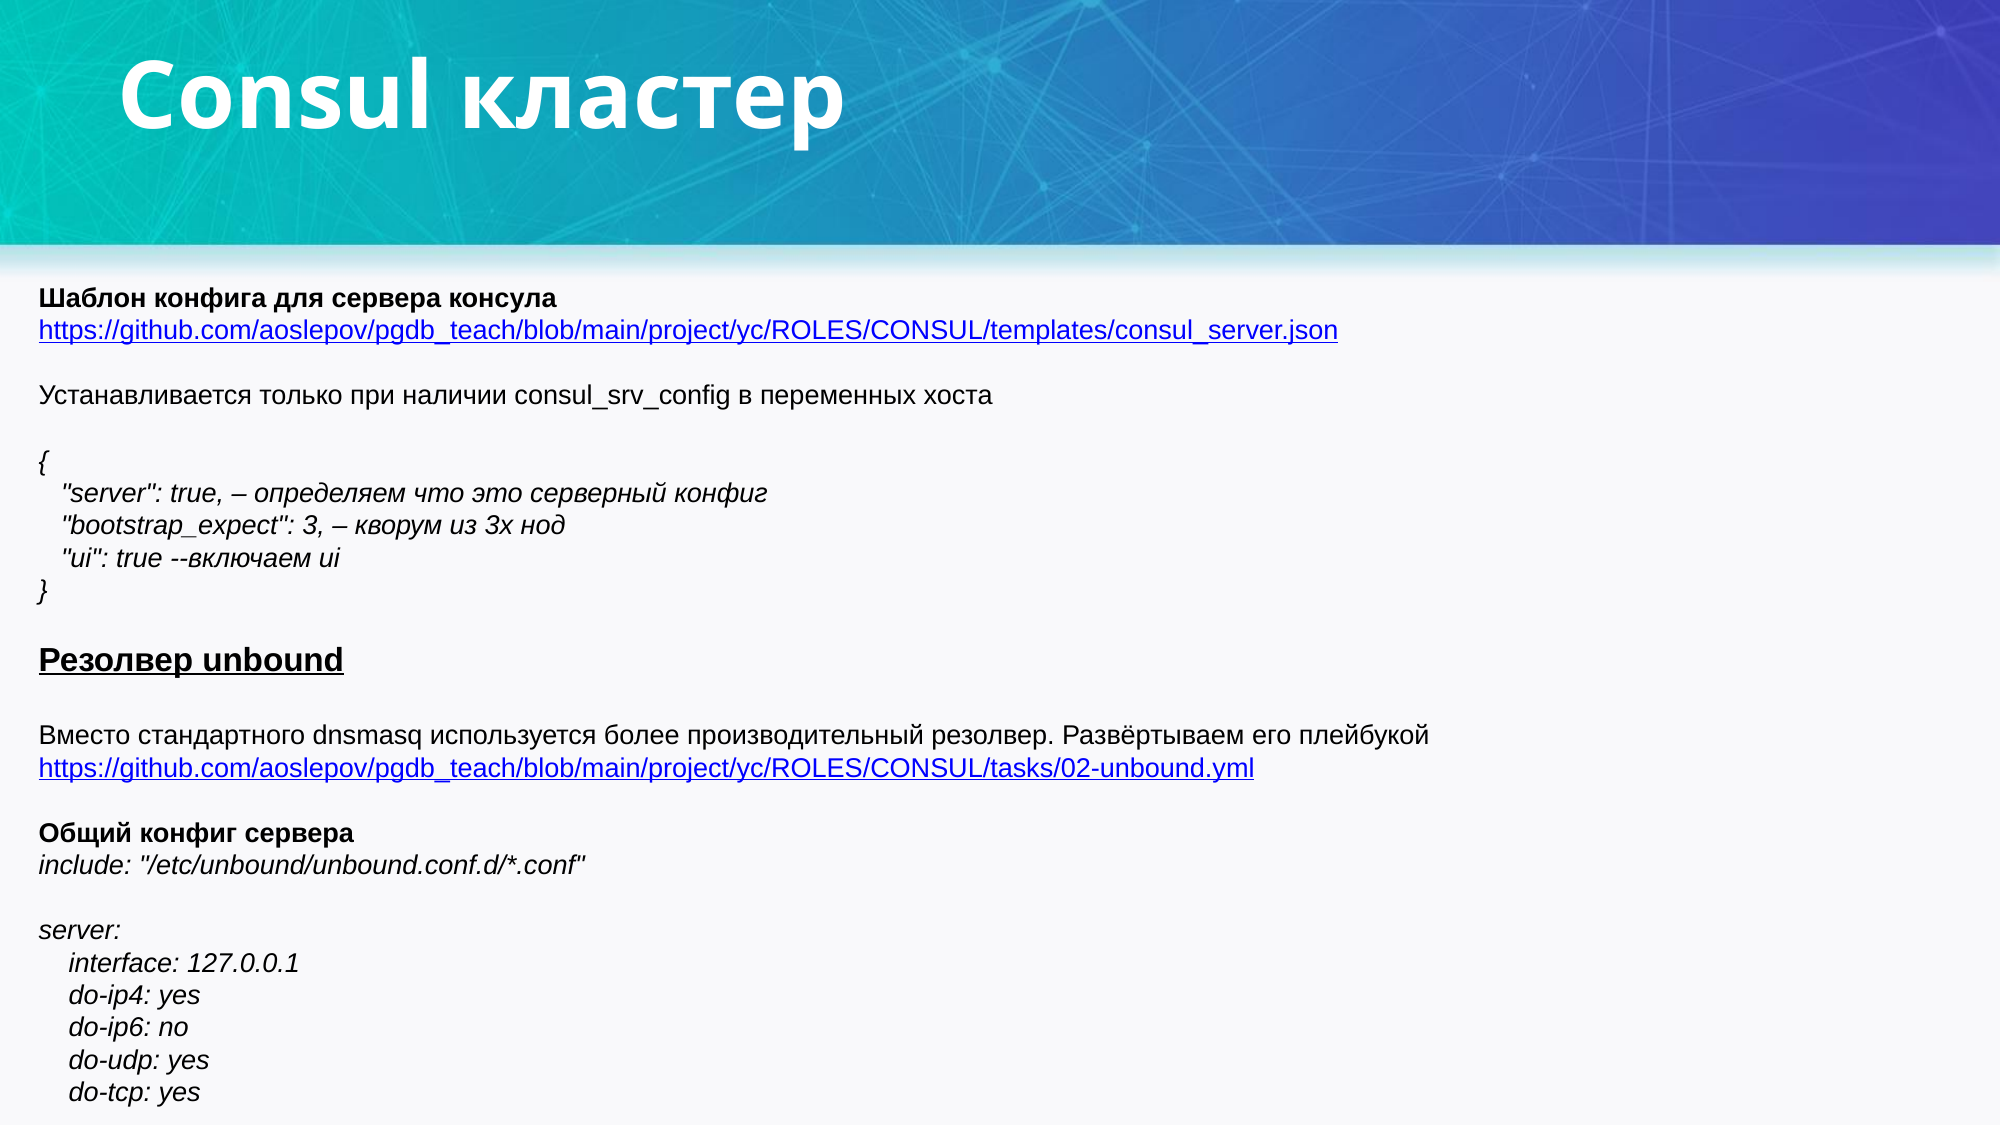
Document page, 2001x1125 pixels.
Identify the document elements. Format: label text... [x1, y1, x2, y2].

text_box Шаблон конфига для сервера консула https://github.com/aoslepov/pgdb_teach/blob/main/project/yc/ROLES/CONSUL/templates/consul_server.json Устанавливается только при наличии consul_srv_config в переменных хоста { "server": true, – определяем что это серверный конфиг "bootstrap_expect": 3, – кворум из 3х нод "ui": true --включаем ui } Резолвер unbound Вместо стандартного dnsmasq используется более производительный резолвер. Развёртываем его плейбукой https://github.com/aoslepov/pgdb_teach/blob/main/project/yc/ROLES/CONSUL/tasks/02-unbound.yml Общий конфиг сервера include: "/etc/unbound/unbound.conf.d/*.conf" server: interface: 127.0.0.1 do-ip4: yes do-ip6: no do-udp: yes do-tcp: yes # обновляем кеш при истечении 10% TTL prefetch: yes [23, 265, 2000, 1125]
text_box Consul кластер [117, 57, 1882, 139]
text_box Consul кластер [808, 87, 828, 118]
picture [0, 0, 2000, 1125]
